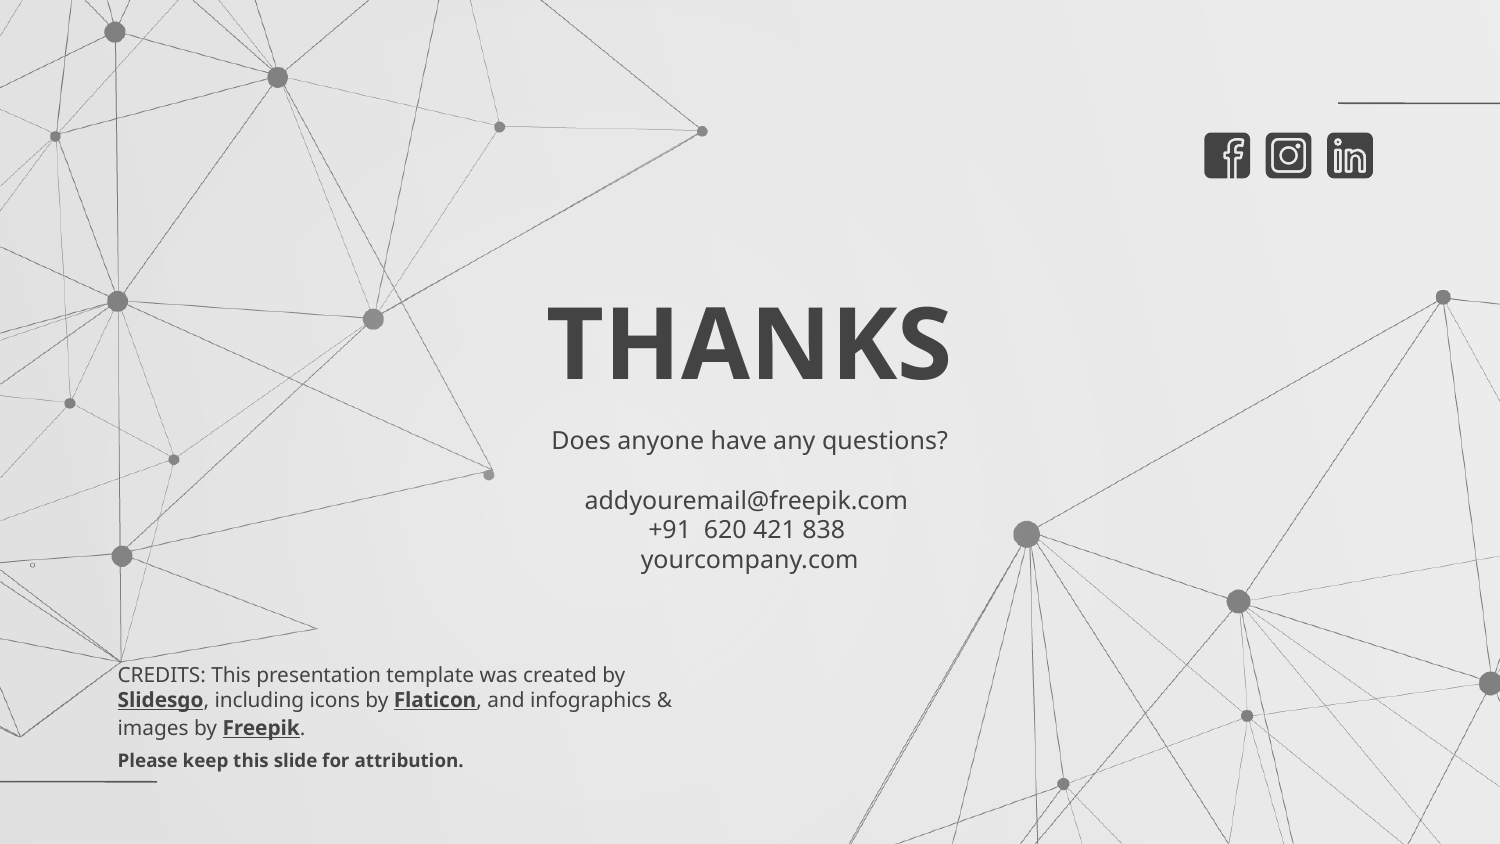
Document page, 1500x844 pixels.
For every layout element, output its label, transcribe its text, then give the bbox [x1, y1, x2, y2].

text_box [1265, 132, 1312, 179]
title THANKS [323, 190, 1177, 415]
text_box [1327, 132, 1373, 179]
subtitle Does anyone have any questions? addyouremail@freepik.com +91 620 421 838 yourcompany.com [353, 415, 1147, 574]
text_box [1225, 140, 1242, 179]
text_box [1204, 132, 1251, 179]
picture [0, 0, 1500, 844]
